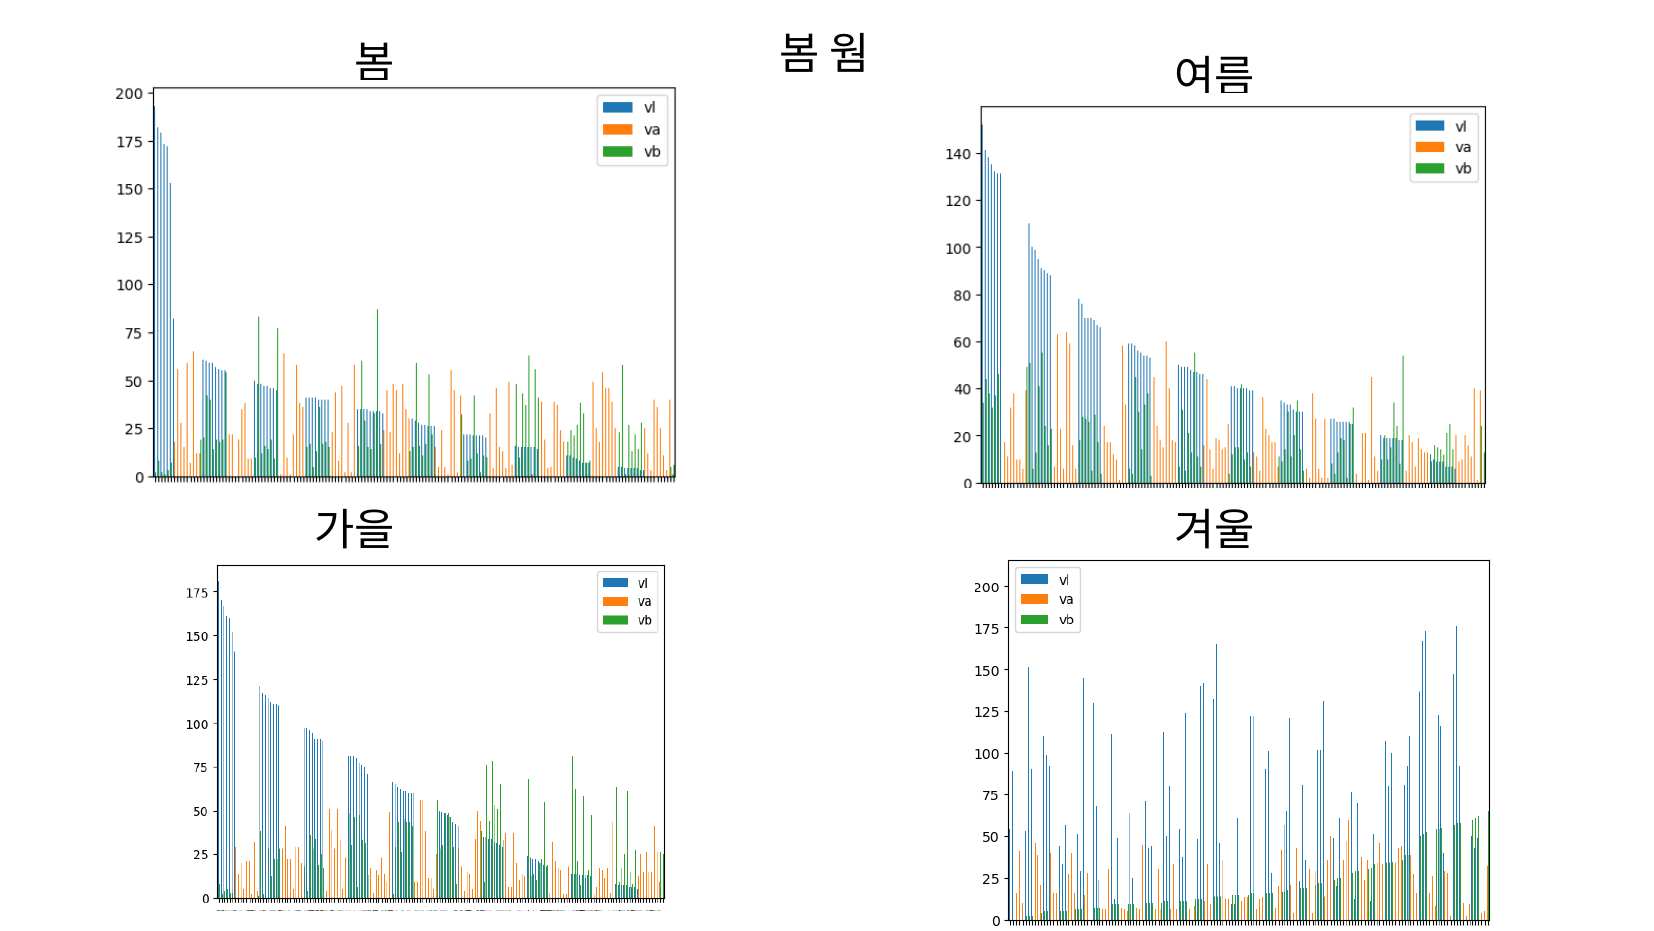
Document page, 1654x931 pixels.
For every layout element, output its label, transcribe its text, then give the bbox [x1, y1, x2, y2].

picture [112, 80, 683, 488]
text_box 겨울 [1159, 488, 1351, 554]
text_box 가을 [300, 488, 491, 562]
picture [937, 93, 1489, 488]
text_box 봄 웜 [712, 0, 938, 151]
picture [975, 554, 1501, 931]
text_box 봄 [262, 0, 488, 80]
picture [187, 562, 676, 911]
text_box 여름 [1159, 34, 1351, 93]
